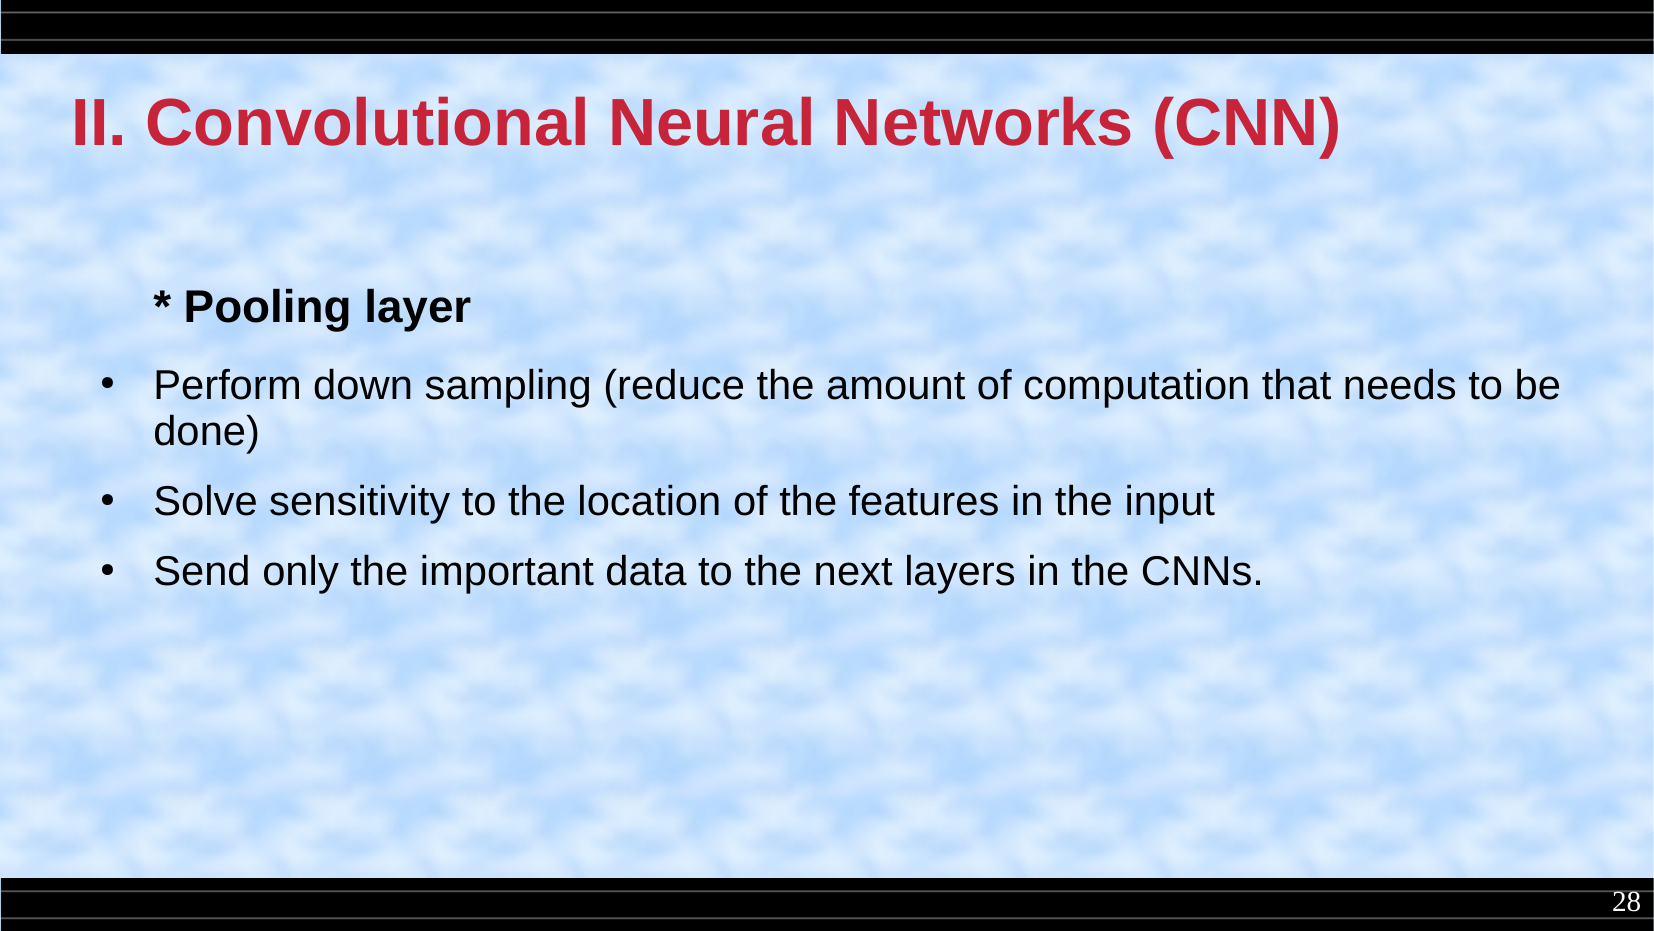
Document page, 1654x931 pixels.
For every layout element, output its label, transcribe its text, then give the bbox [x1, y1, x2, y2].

list * Pooling layer Perform down sampling (reduce the amount of computation that needs to be done) Solve sensitivity to the location of the features in the input Send only the important data to the next layers in the CNNs. [82, 200, 1571, 686]
title II. Convolutional Neural Networks (CNN) [71, 44, 1560, 201]
picture [0, 0, 1654, 931]
